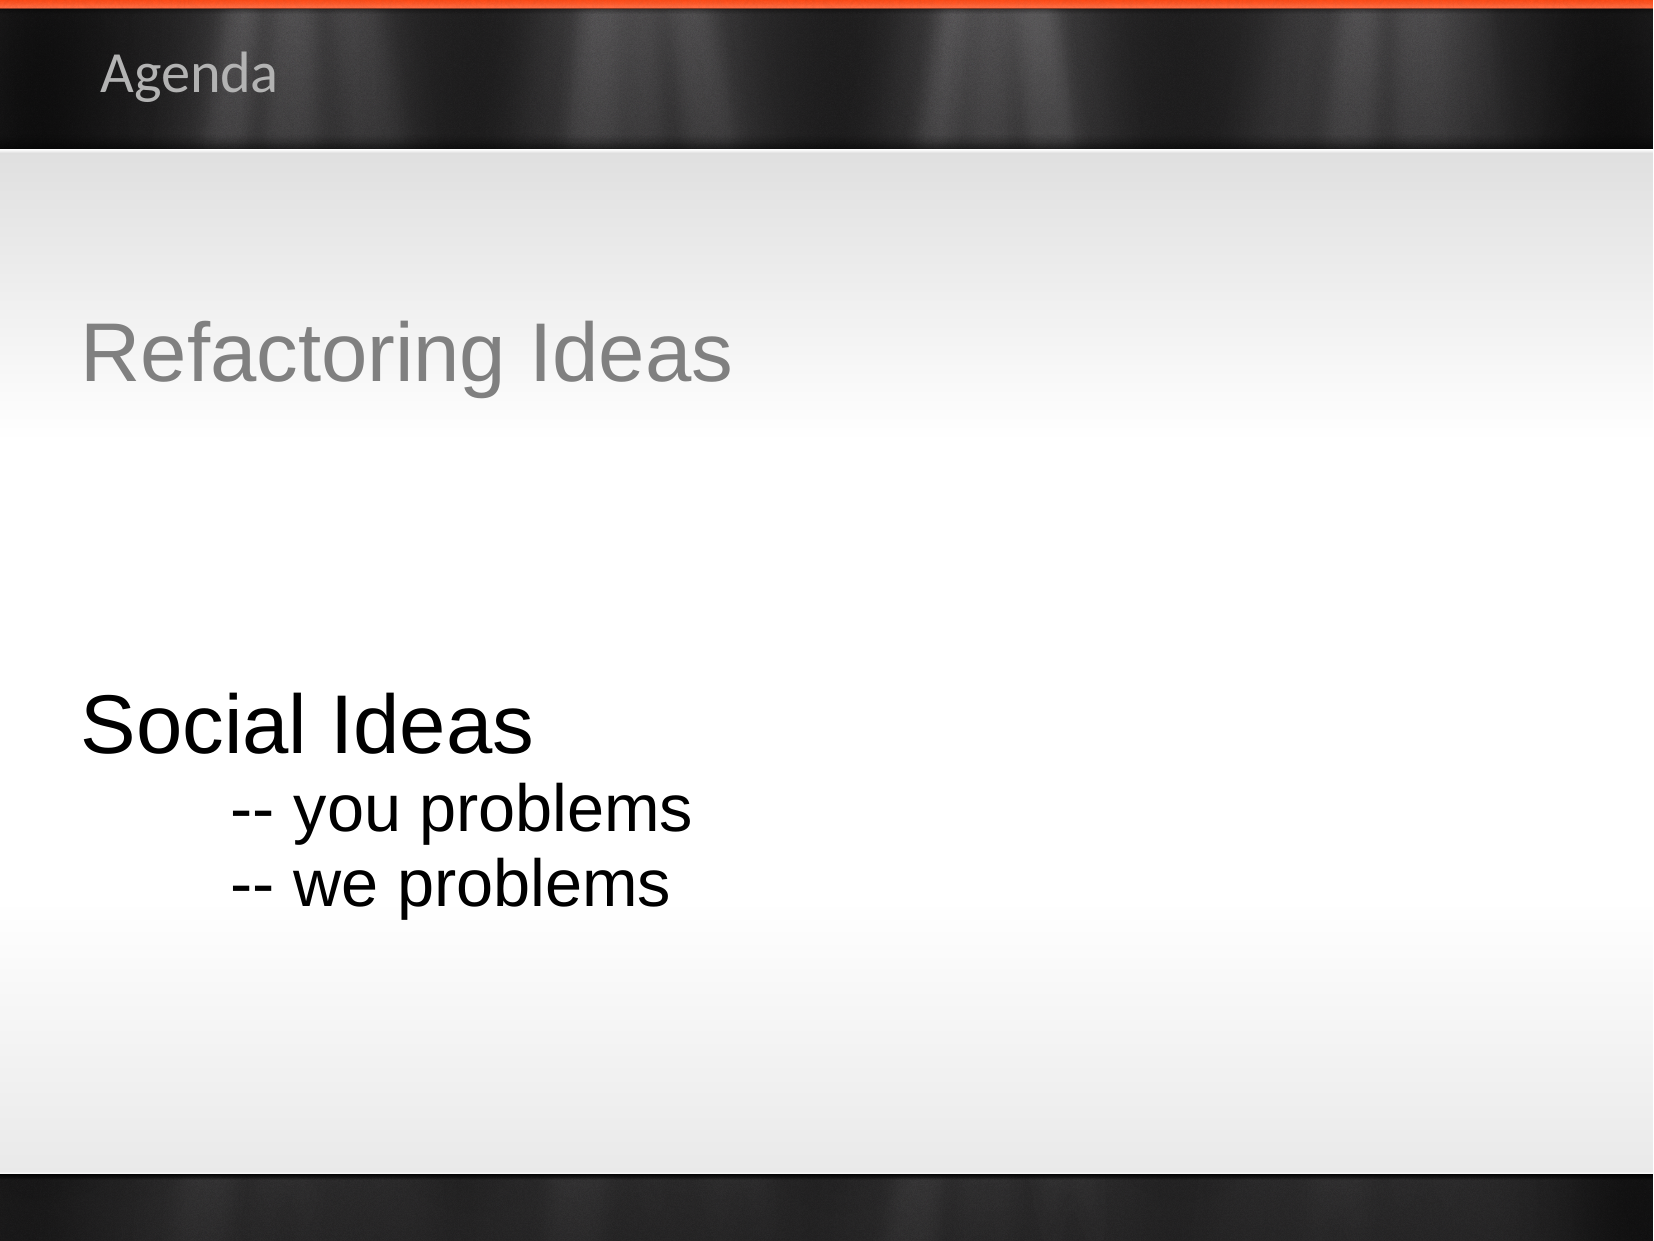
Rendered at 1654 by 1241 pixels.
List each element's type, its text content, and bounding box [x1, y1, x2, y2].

title Agenda [100, 6, 1589, 151]
picture [0, 0, 1653, 1241]
text_box Refactoring Ideas Social Ideas -- you problems -- we problems [80, 305, 1569, 1125]
